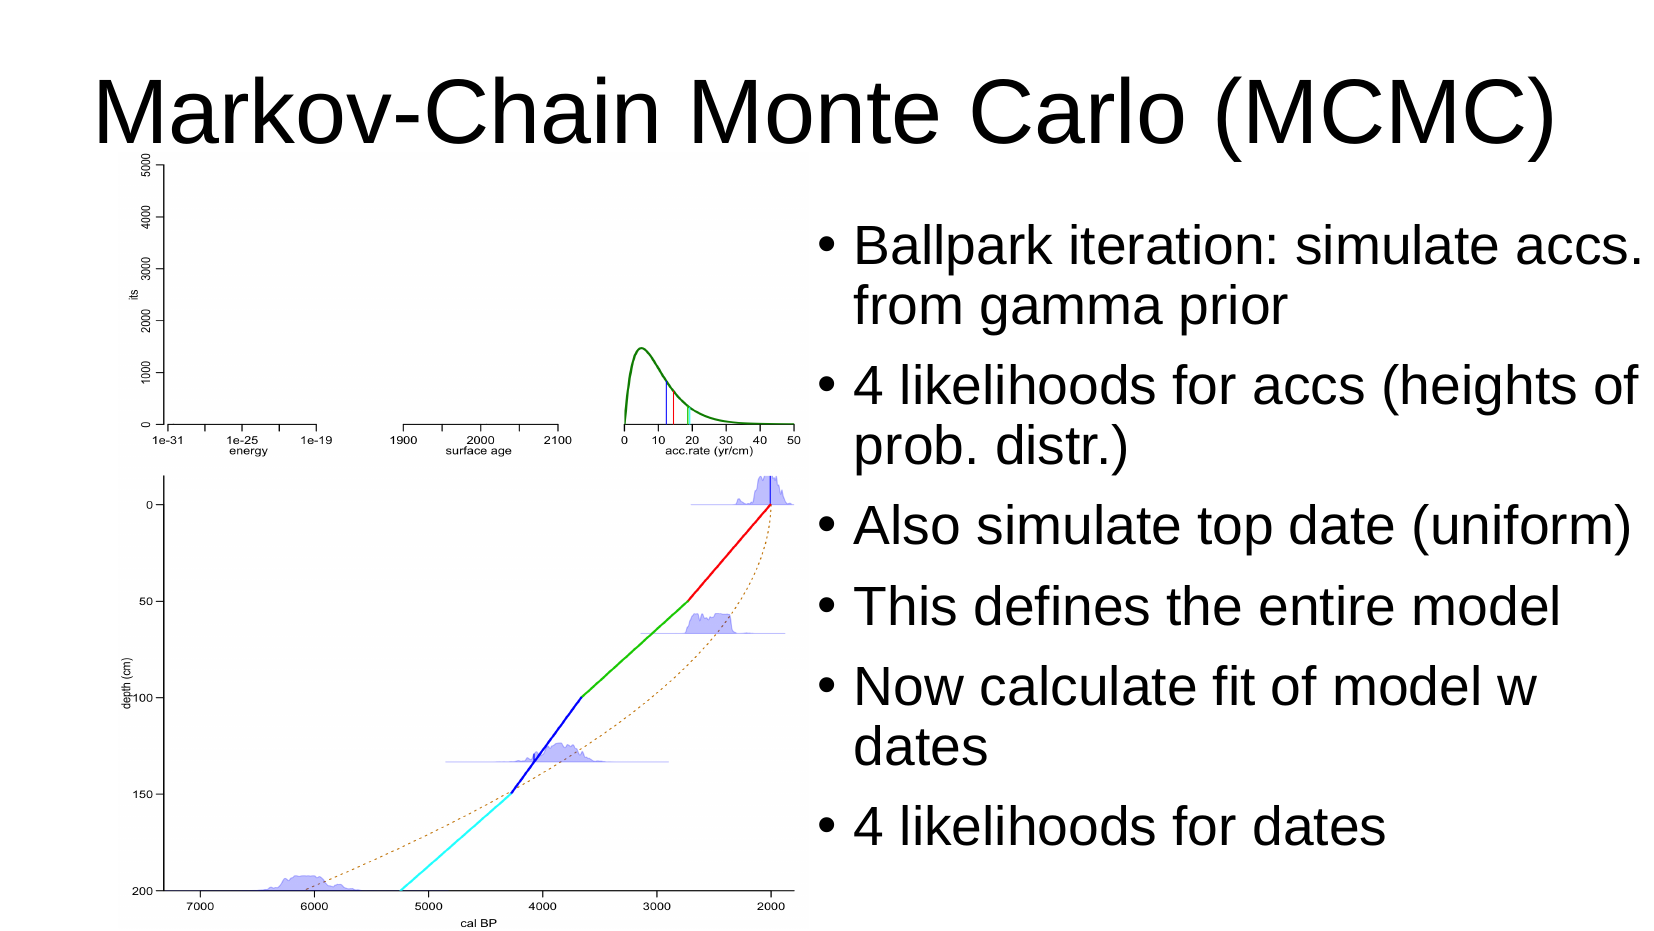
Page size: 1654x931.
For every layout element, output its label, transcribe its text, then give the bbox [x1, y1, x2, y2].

picture [118, 192, 809, 929]
text_box Ballpark iteration: simulate accs. from gamma prior 4 likelihoods for accs (heights of prob. distr.) Also simulate top date (uniform) This defines the entire model Now calculate fit of model w dates 4 likelihoods for dates [816, 217, 1653, 713]
text_box Markov-Chain Monte Carlo (MCMC) [82, 37, 1570, 192]
